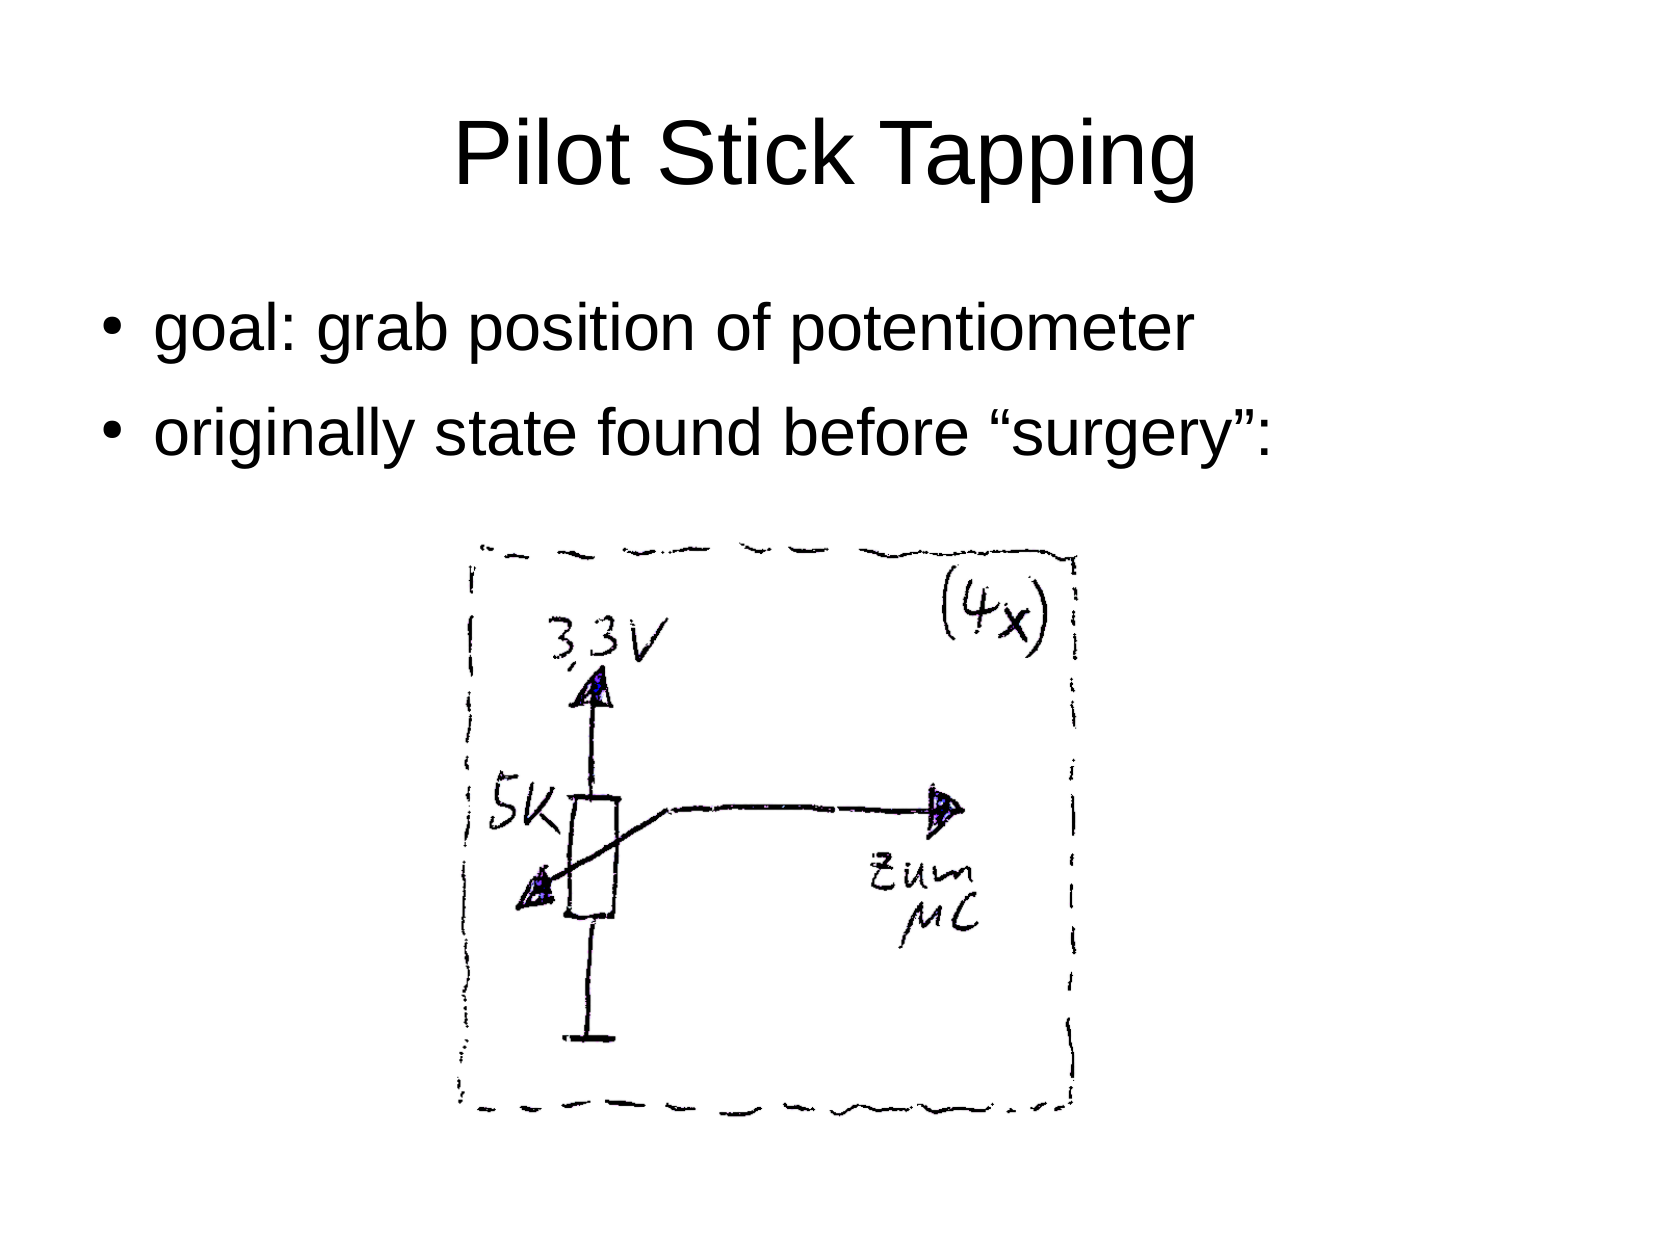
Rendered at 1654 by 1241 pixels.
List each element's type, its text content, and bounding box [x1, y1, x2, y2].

picture [448, 527, 1097, 1134]
list goal: grab position of potentiometer originally state found before “surgery”: [82, 290, 1571, 1010]
title Pilot Stick Tapping [82, 49, 1571, 257]
